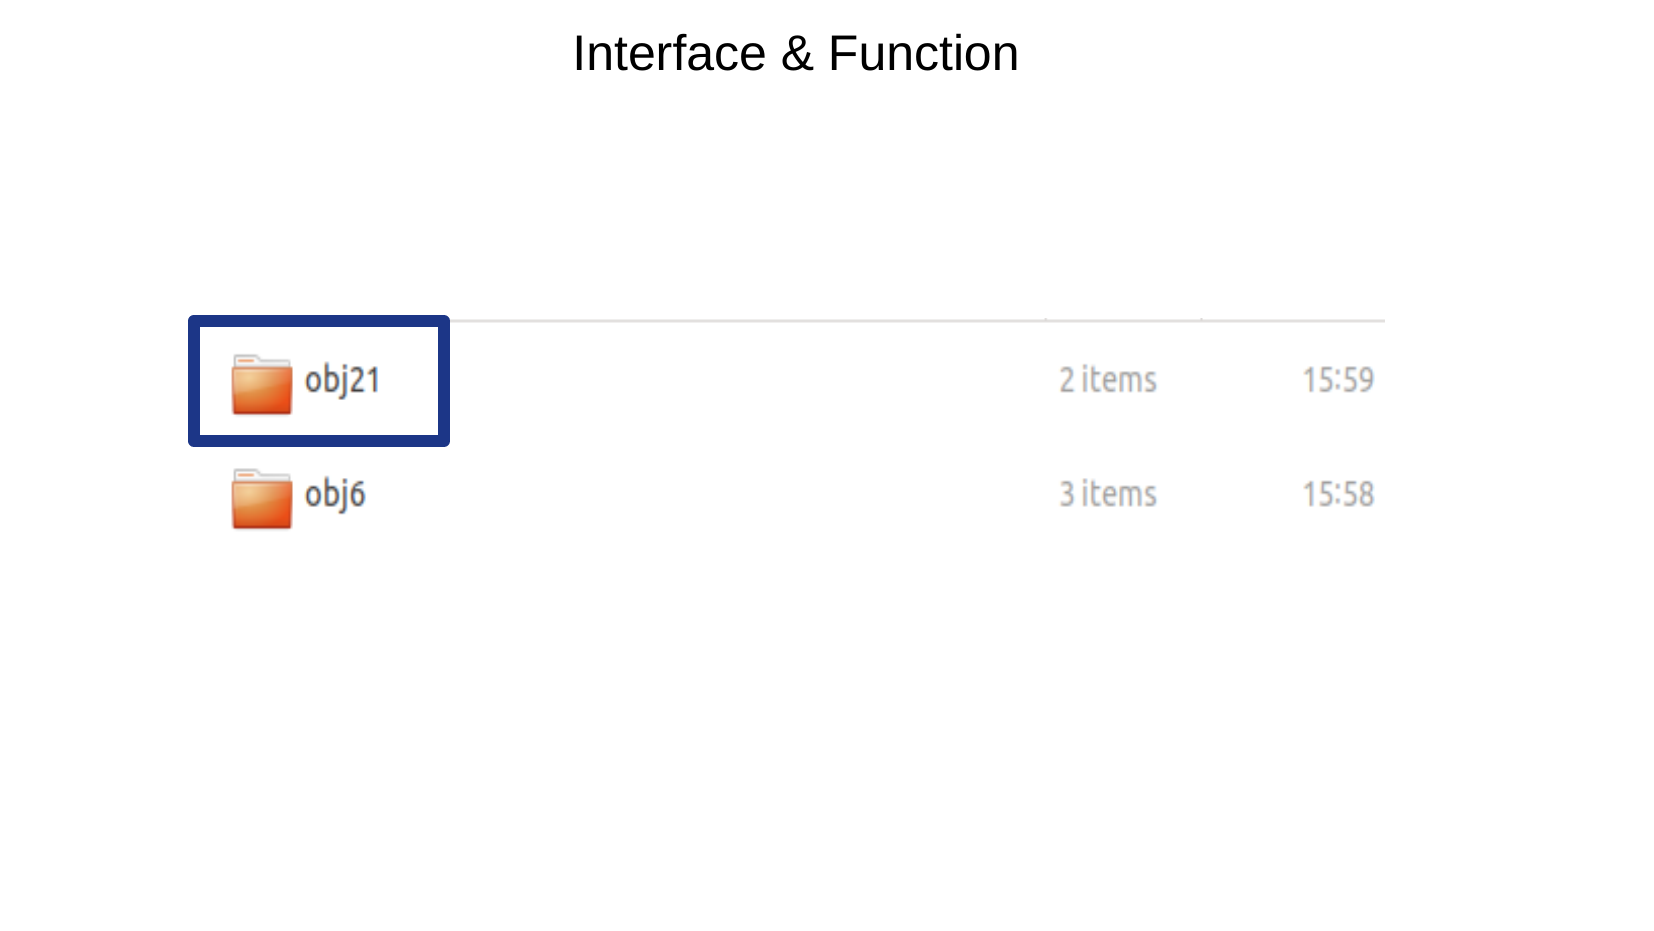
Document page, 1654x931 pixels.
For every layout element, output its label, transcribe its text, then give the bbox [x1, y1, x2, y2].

title [82, 37, 1571, 193]
picture [204, 327, 438, 435]
picture [204, 318, 1385, 559]
text_box Interface & Function [557, 17, 1041, 94]
